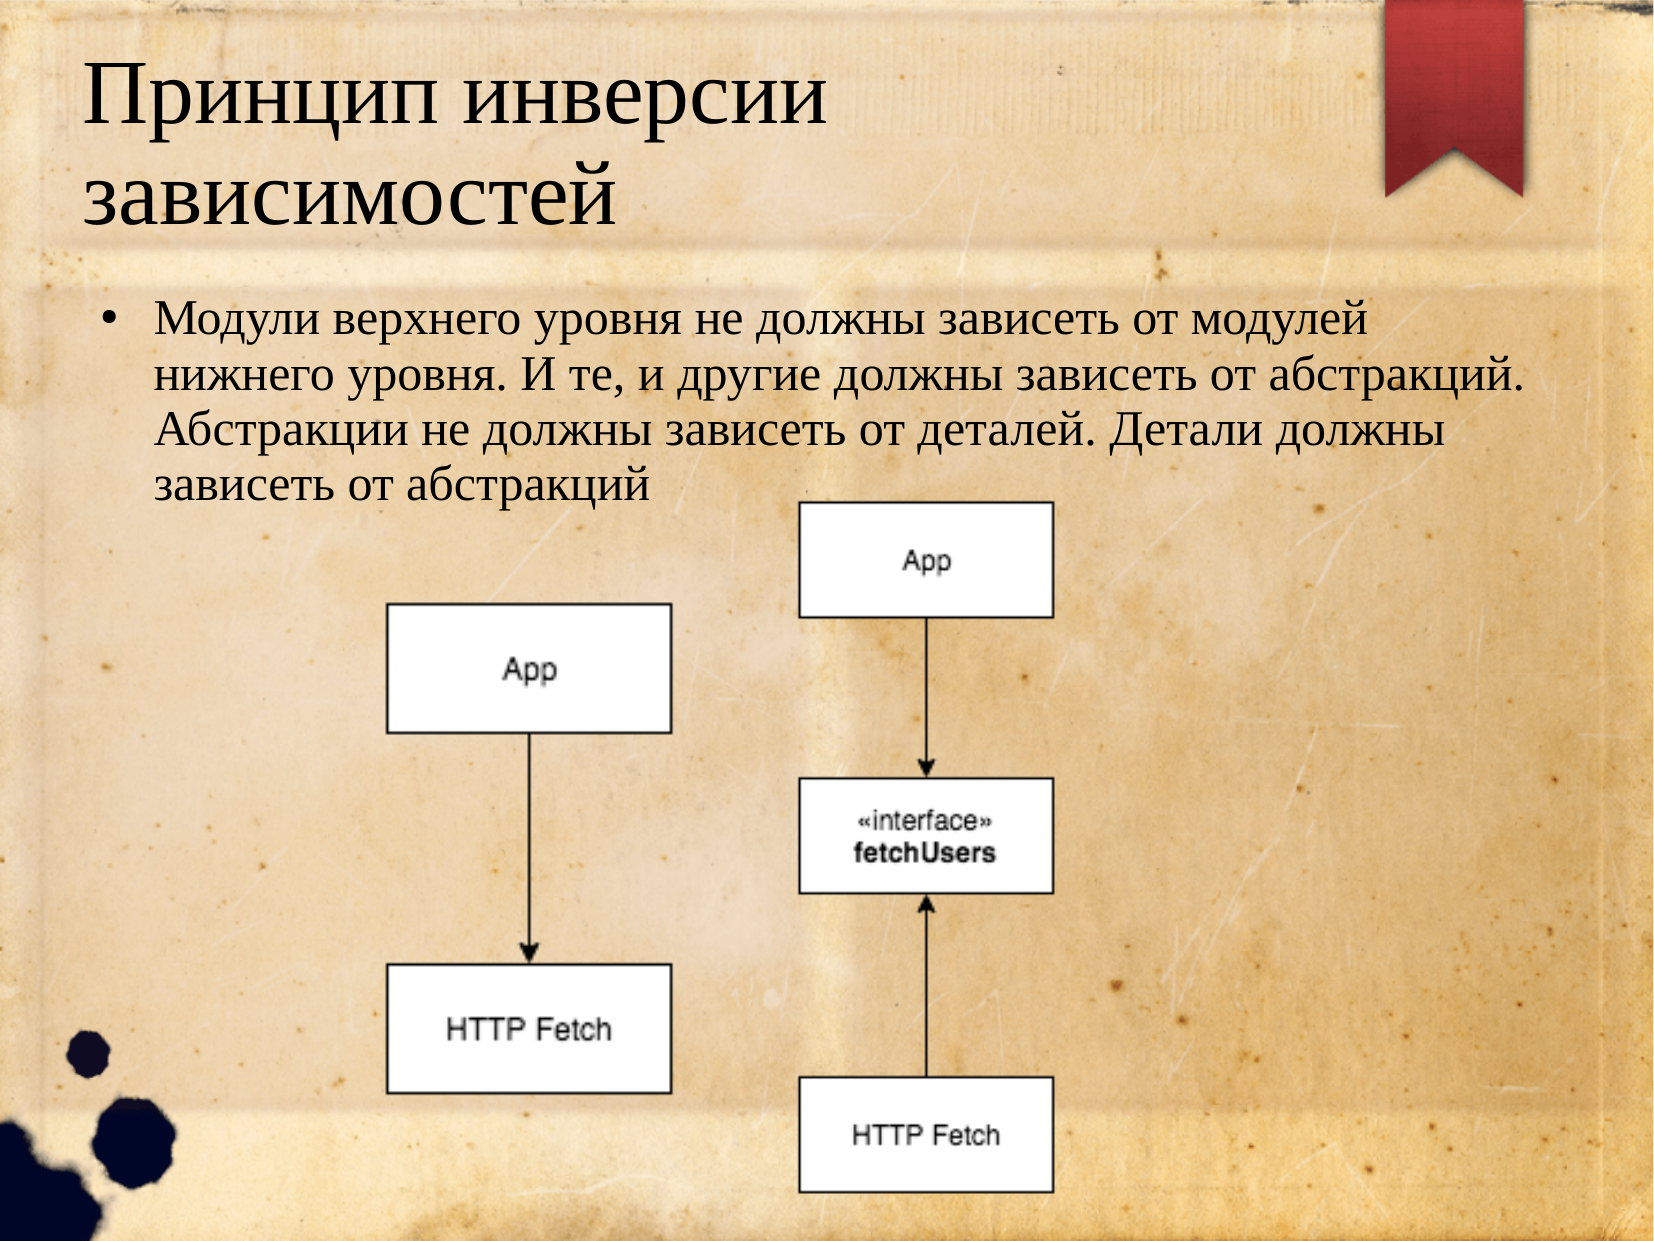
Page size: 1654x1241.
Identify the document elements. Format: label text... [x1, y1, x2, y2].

picture [0, 0, 1654, 1241]
title Принцип инверсии зависимостей [82, 40, 1347, 245]
list Модули верхнего уровня не должны зависеть от модулей нижнего уровня. И те, и другие должны зависеть от абстракций. Абстракции не должны зависеть от деталей. Детали должны зависеть от абстракций [82, 290, 1538, 1010]
